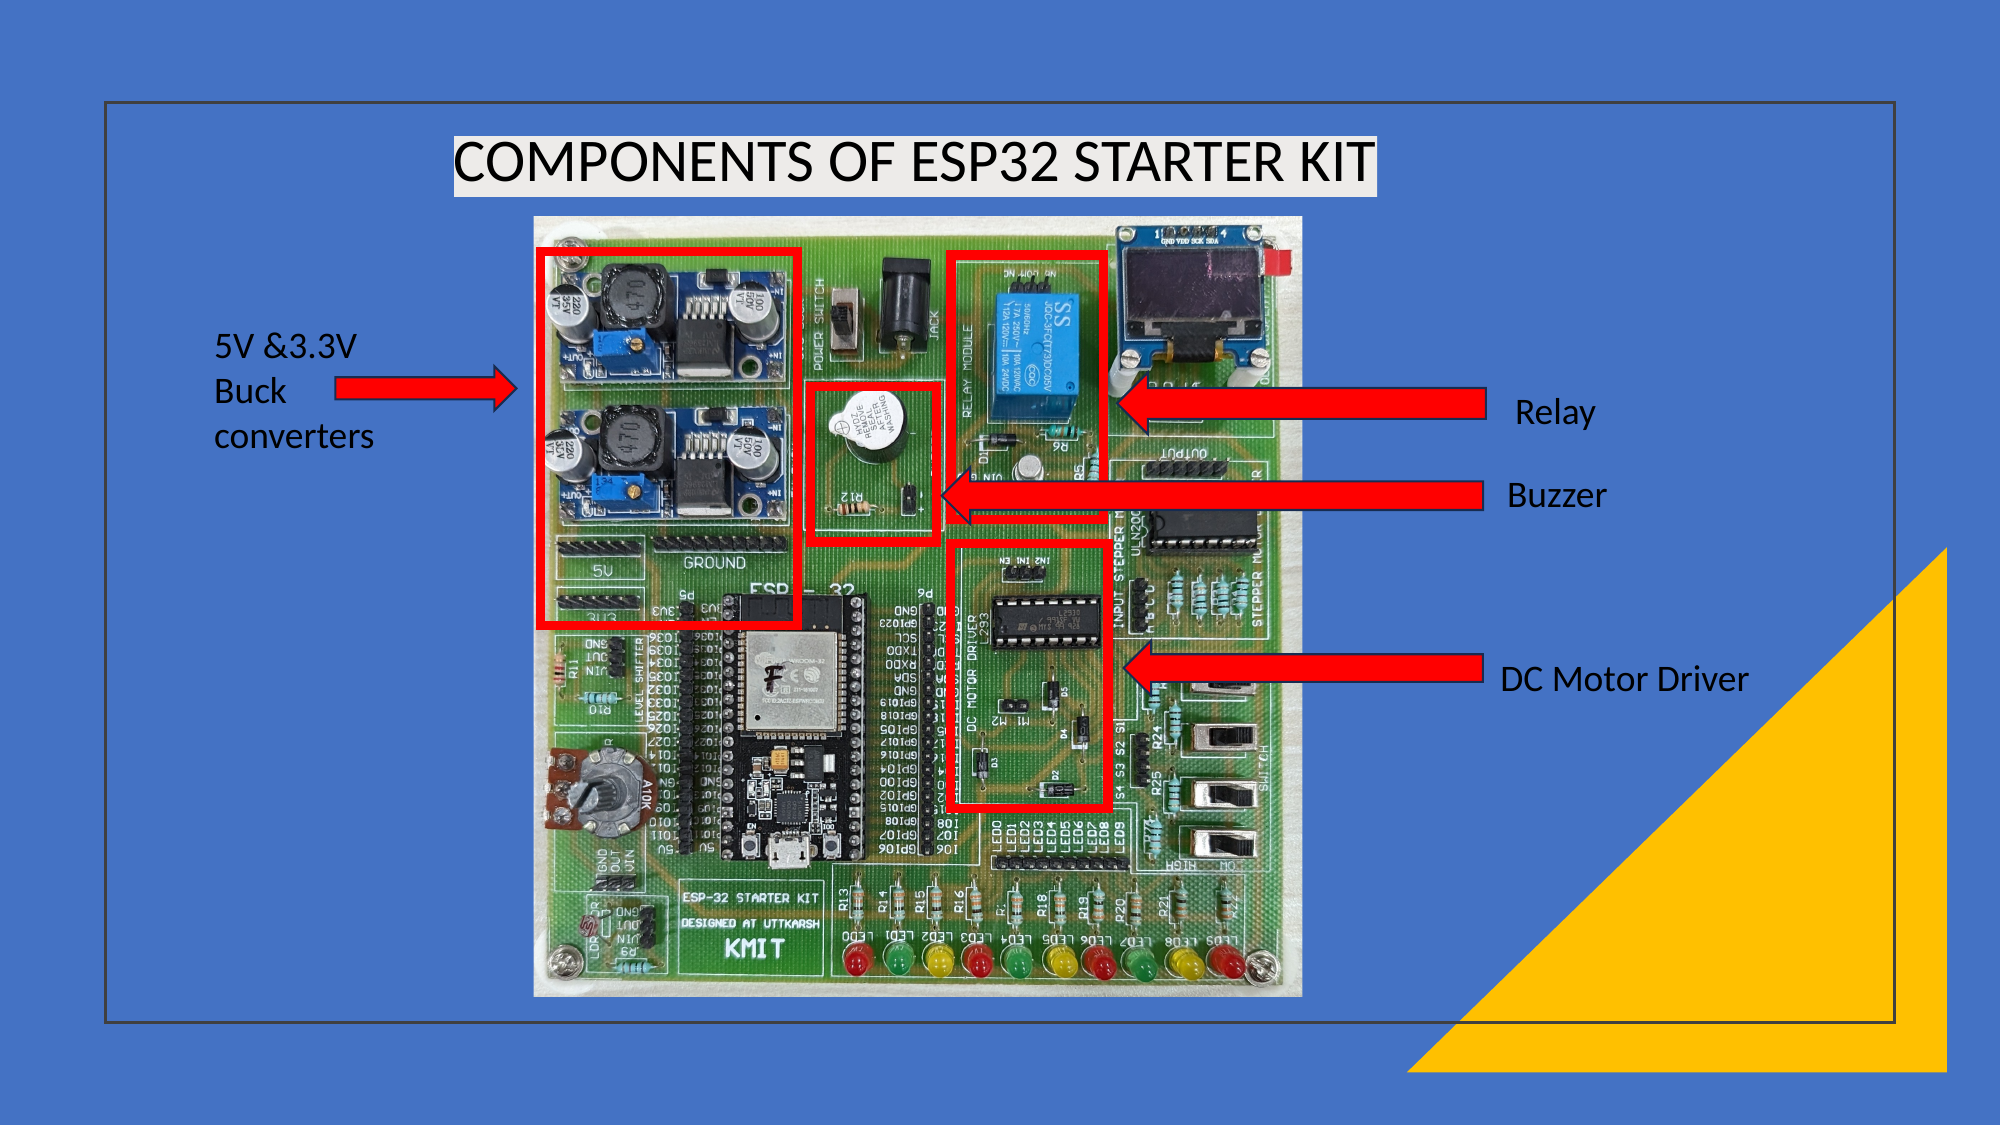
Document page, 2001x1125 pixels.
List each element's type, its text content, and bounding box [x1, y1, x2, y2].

title COMPONENTS OF ESP32 STARTER KIT​ [438, 121, 1493, 203]
text_box Buzzer [1492, 462, 1643, 524]
text_box [0, 0, 2000, 1125]
picture [533, 216, 1303, 997]
picture [815, 391, 932, 537]
picture [971, 511, 1099, 515]
text_box DC Motor Driver [1485, 646, 1781, 708]
text_box Relay [1491, 379, 1643, 441]
picture [956, 260, 1099, 481]
text_box 5V &3.3V Buck converters [199, 313, 437, 465]
